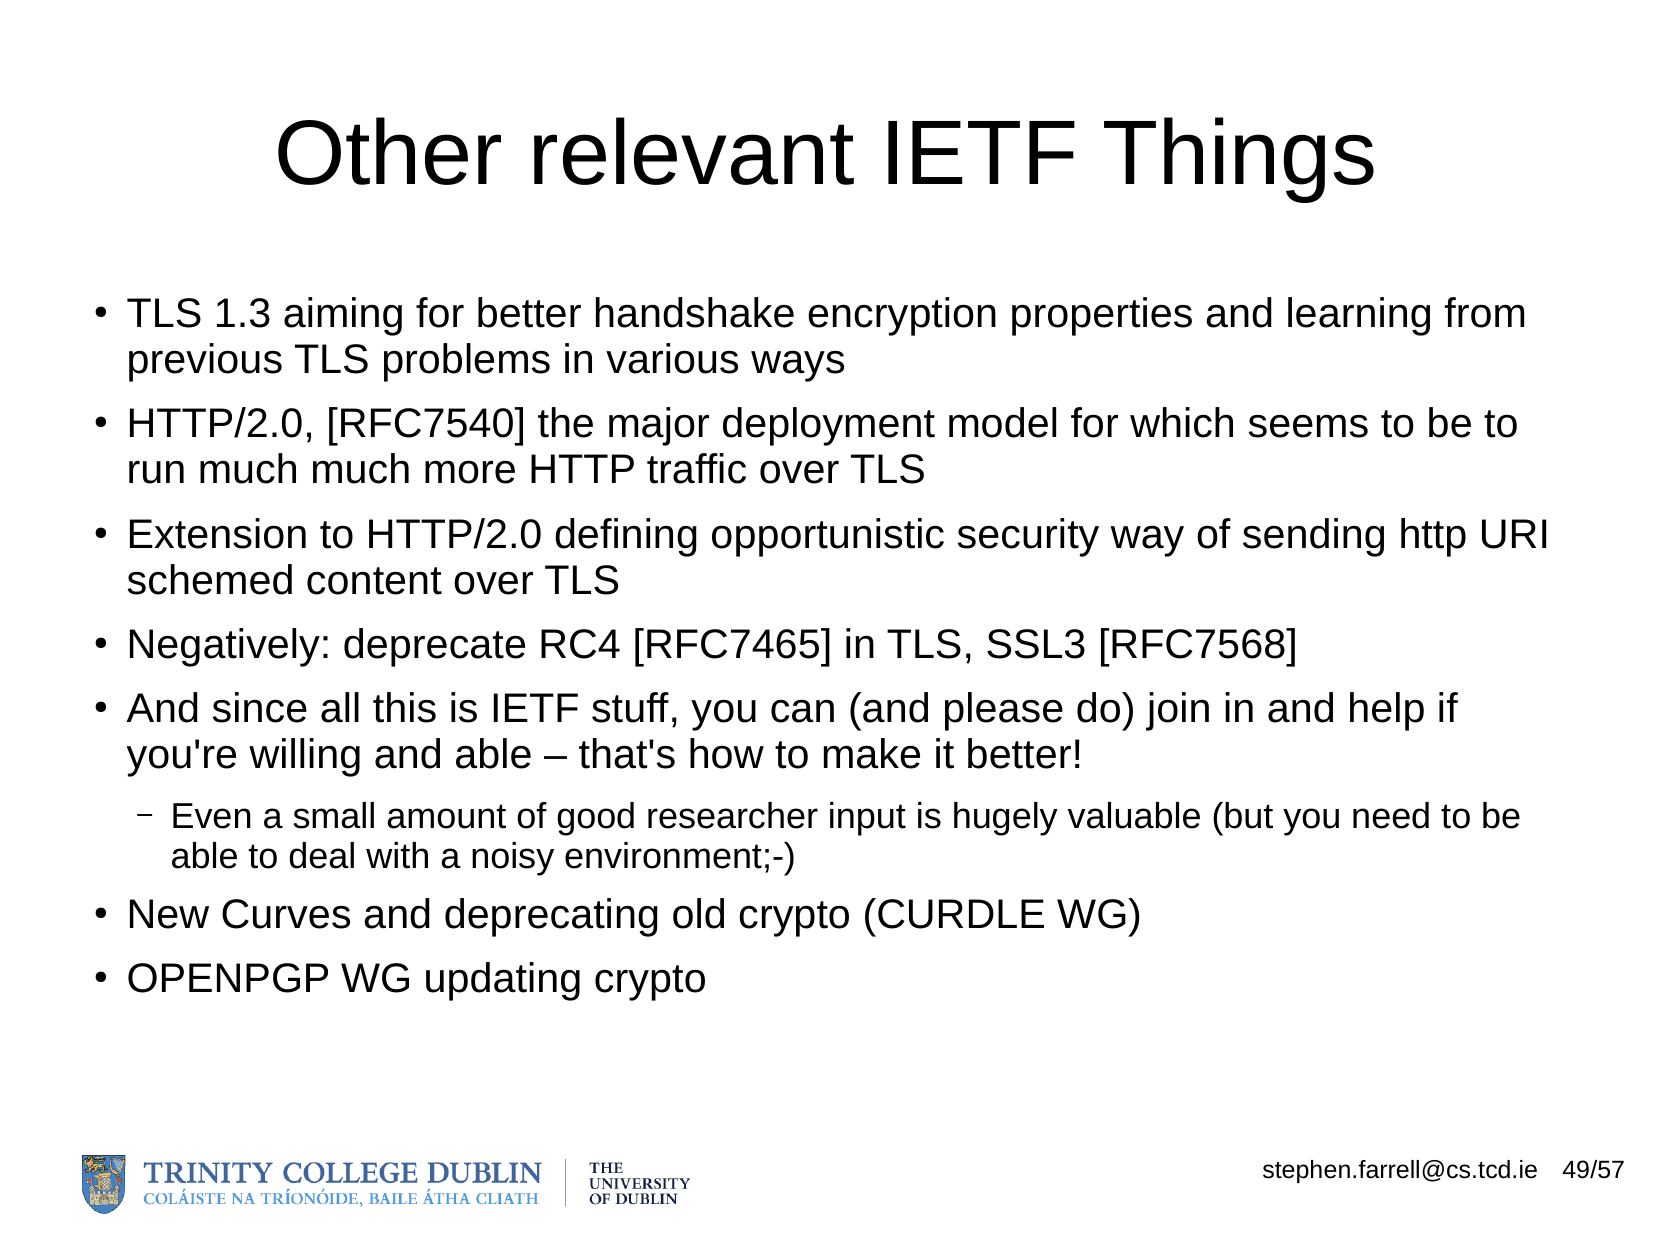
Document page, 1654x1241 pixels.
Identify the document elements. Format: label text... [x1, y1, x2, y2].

picture [82, 1155, 694, 1214]
title Other relevant IETF Things [82, 49, 1571, 257]
list TLS 1.3 aiming for better handshake encryption properties and learning from previous TLS problems in various ways HTTP/2.0, [RFC7540] the major deployment model for which seems to be to run much much more HTTP traffic over TLS Extension to HTTP/2.0 defining opportunistic security way of sending http URI schemed content over TLS Negatively: deprecate RC4 [RFC7465] in TLS, SSL3 [RFC7568] And since all this is IETF stuff, you can (and please do) join in and help if you're willing and able – that's how to make it better! Even a small amount of good researcher input is hugely valuable (but you need to be able to deal with a noisy environment;-) New Curves and deprecating old crypto (CURDLE WG) OPENPGP WG updating crypto [82, 290, 1571, 1010]
